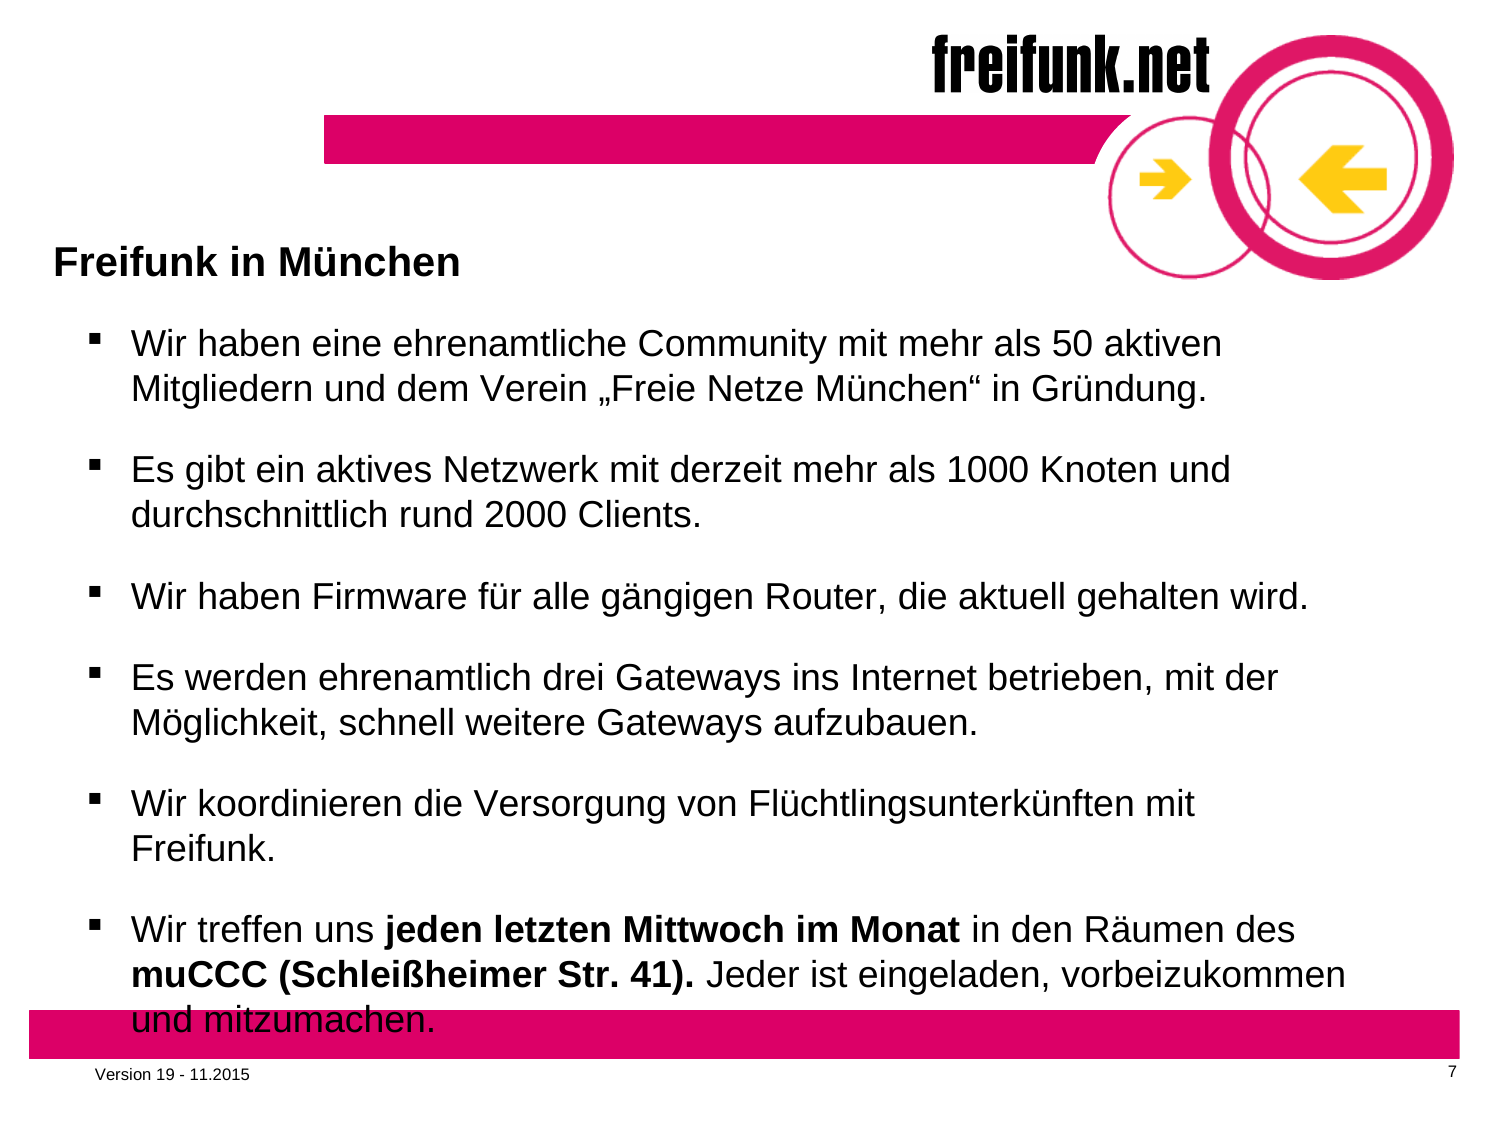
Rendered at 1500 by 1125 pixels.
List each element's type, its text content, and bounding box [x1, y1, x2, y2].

text_box Freifunk in München [53, 235, 1046, 395]
text_box Wir haben eine ehrenamtliche Community mit mehr als 50 aktiven Mitgliedern und dem Verein „Freie Netze München“ in Gründung. Es gibt ein aktives Netzwerk mit derzeit mehr als 1000 Knoten und durchschnittlich rund 2000 Clients. Wir haben Firmware für alle gängigen Router, die aktuell gehalten wird. Es werden ehrenamtlich drei Gateways ins Internet betrieben, mit der Möglichkeit, schnell weitere Gateways aufzubauen. Wir koordinieren die Versorgung von Flüchtlingsunterkünften mit Freifunk. Wir treffen uns jeden letzten Mittwoch im Monat in den Räumen des muCCC (Schleißheimer Str. 41). Jeder ist eingeladen, vorbeizukommen und mitzumachen. [56, 319, 1366, 1004]
picture [932, 34, 1454, 280]
